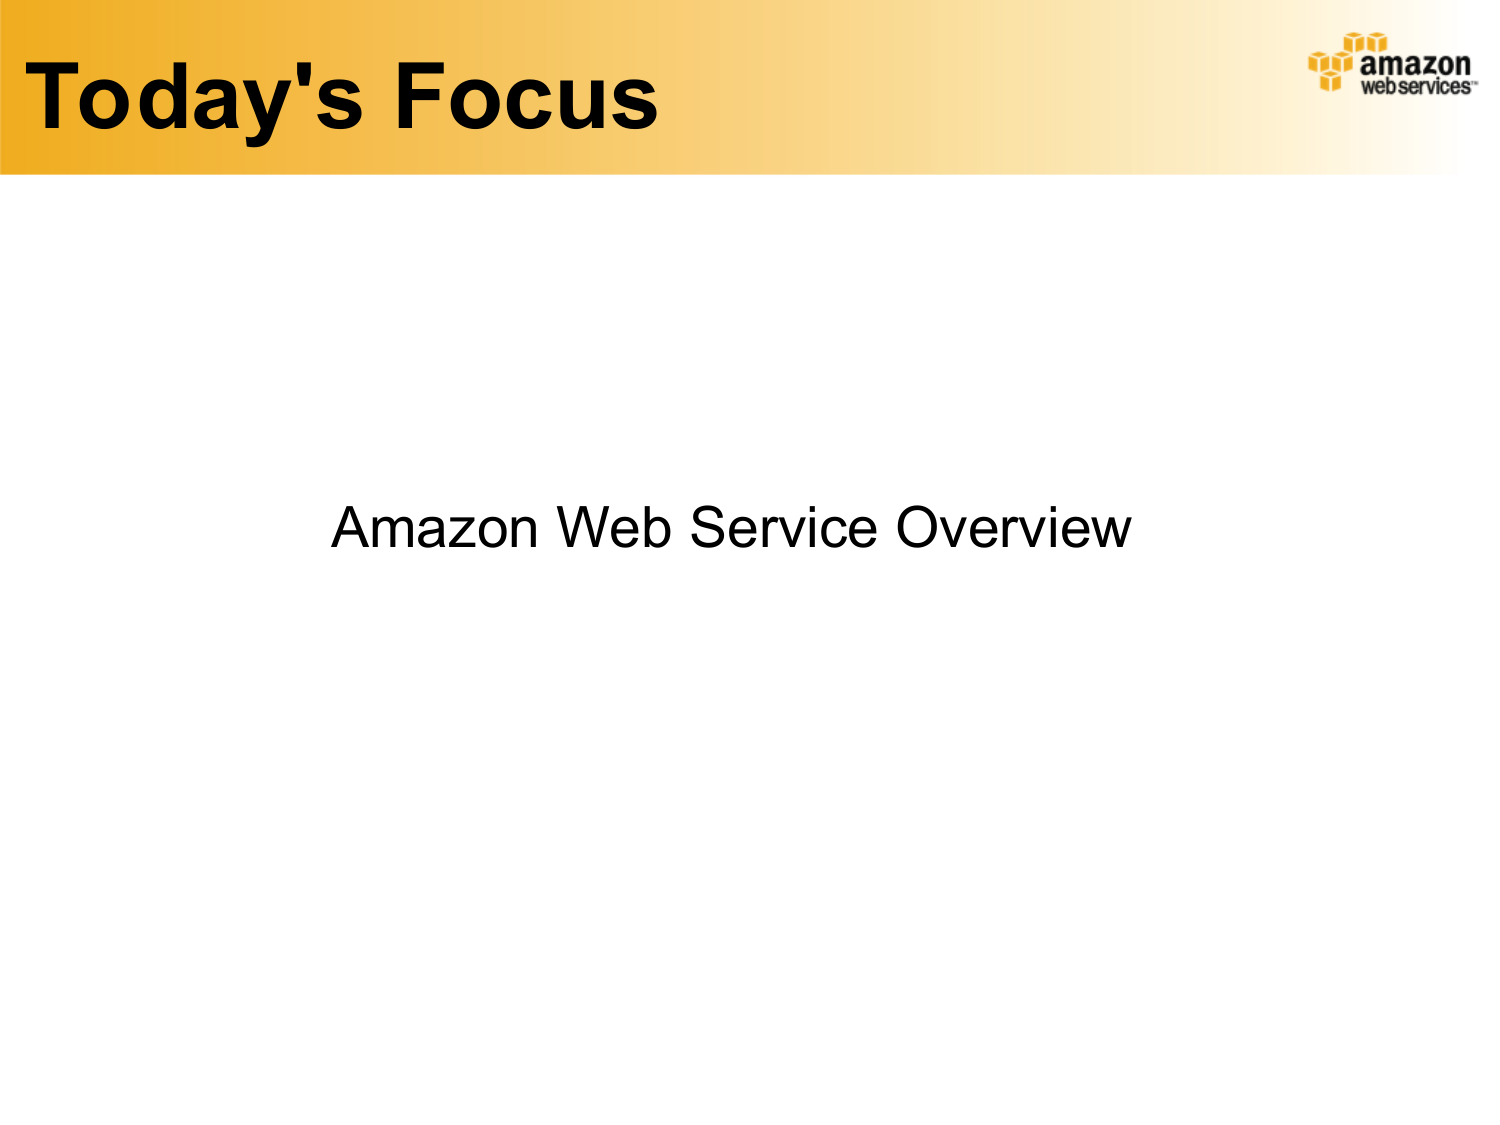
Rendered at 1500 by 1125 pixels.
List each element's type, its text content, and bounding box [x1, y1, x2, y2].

title Today's Focus [2, 0, 1278, 185]
list Amazon Web Service Overview [255, 479, 1500, 571]
picture [0, 0, 1500, 1125]
